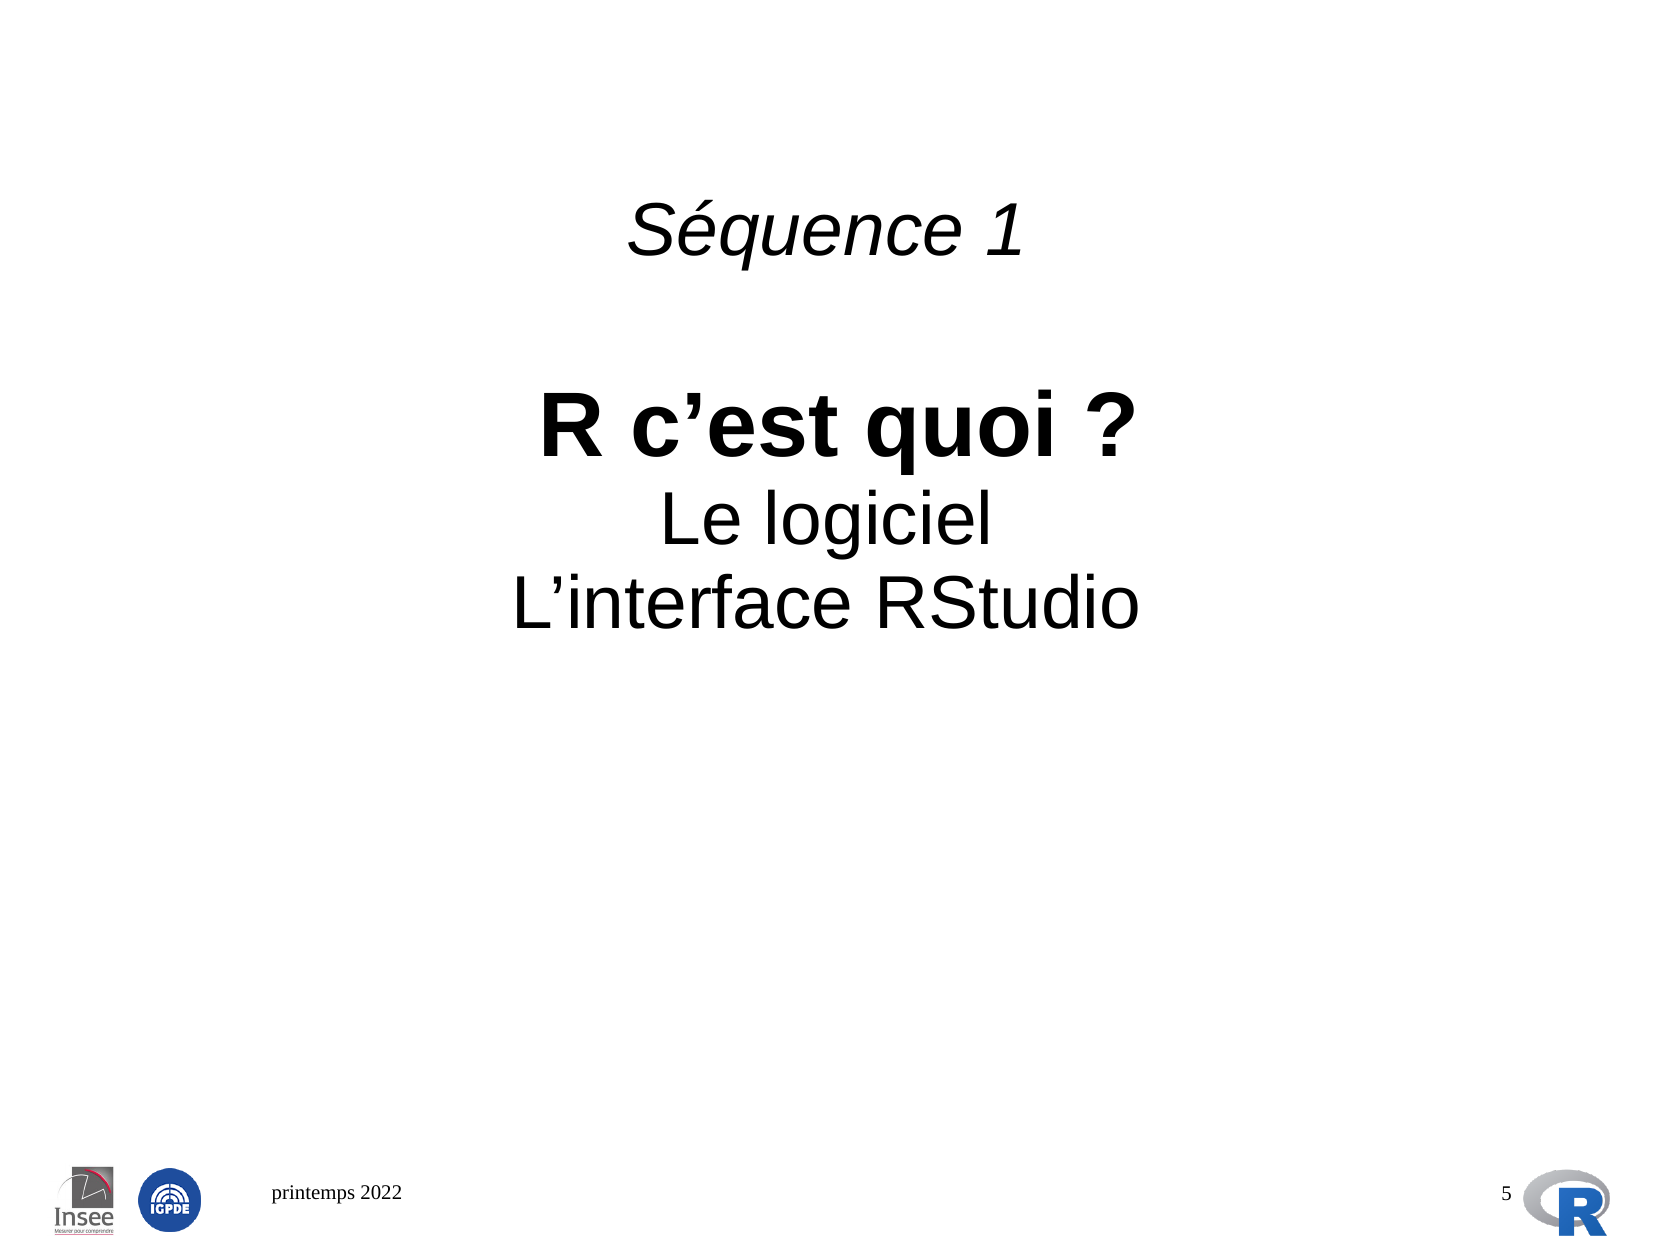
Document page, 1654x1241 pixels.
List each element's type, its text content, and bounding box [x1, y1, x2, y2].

picture [1523, 1169, 1610, 1236]
picture [47, 1163, 120, 1236]
picture [138, 1168, 201, 1232]
title Séquence 1 R c’est quoi ? Le logiciel L’interface RStudio [0, 187, 1654, 645]
